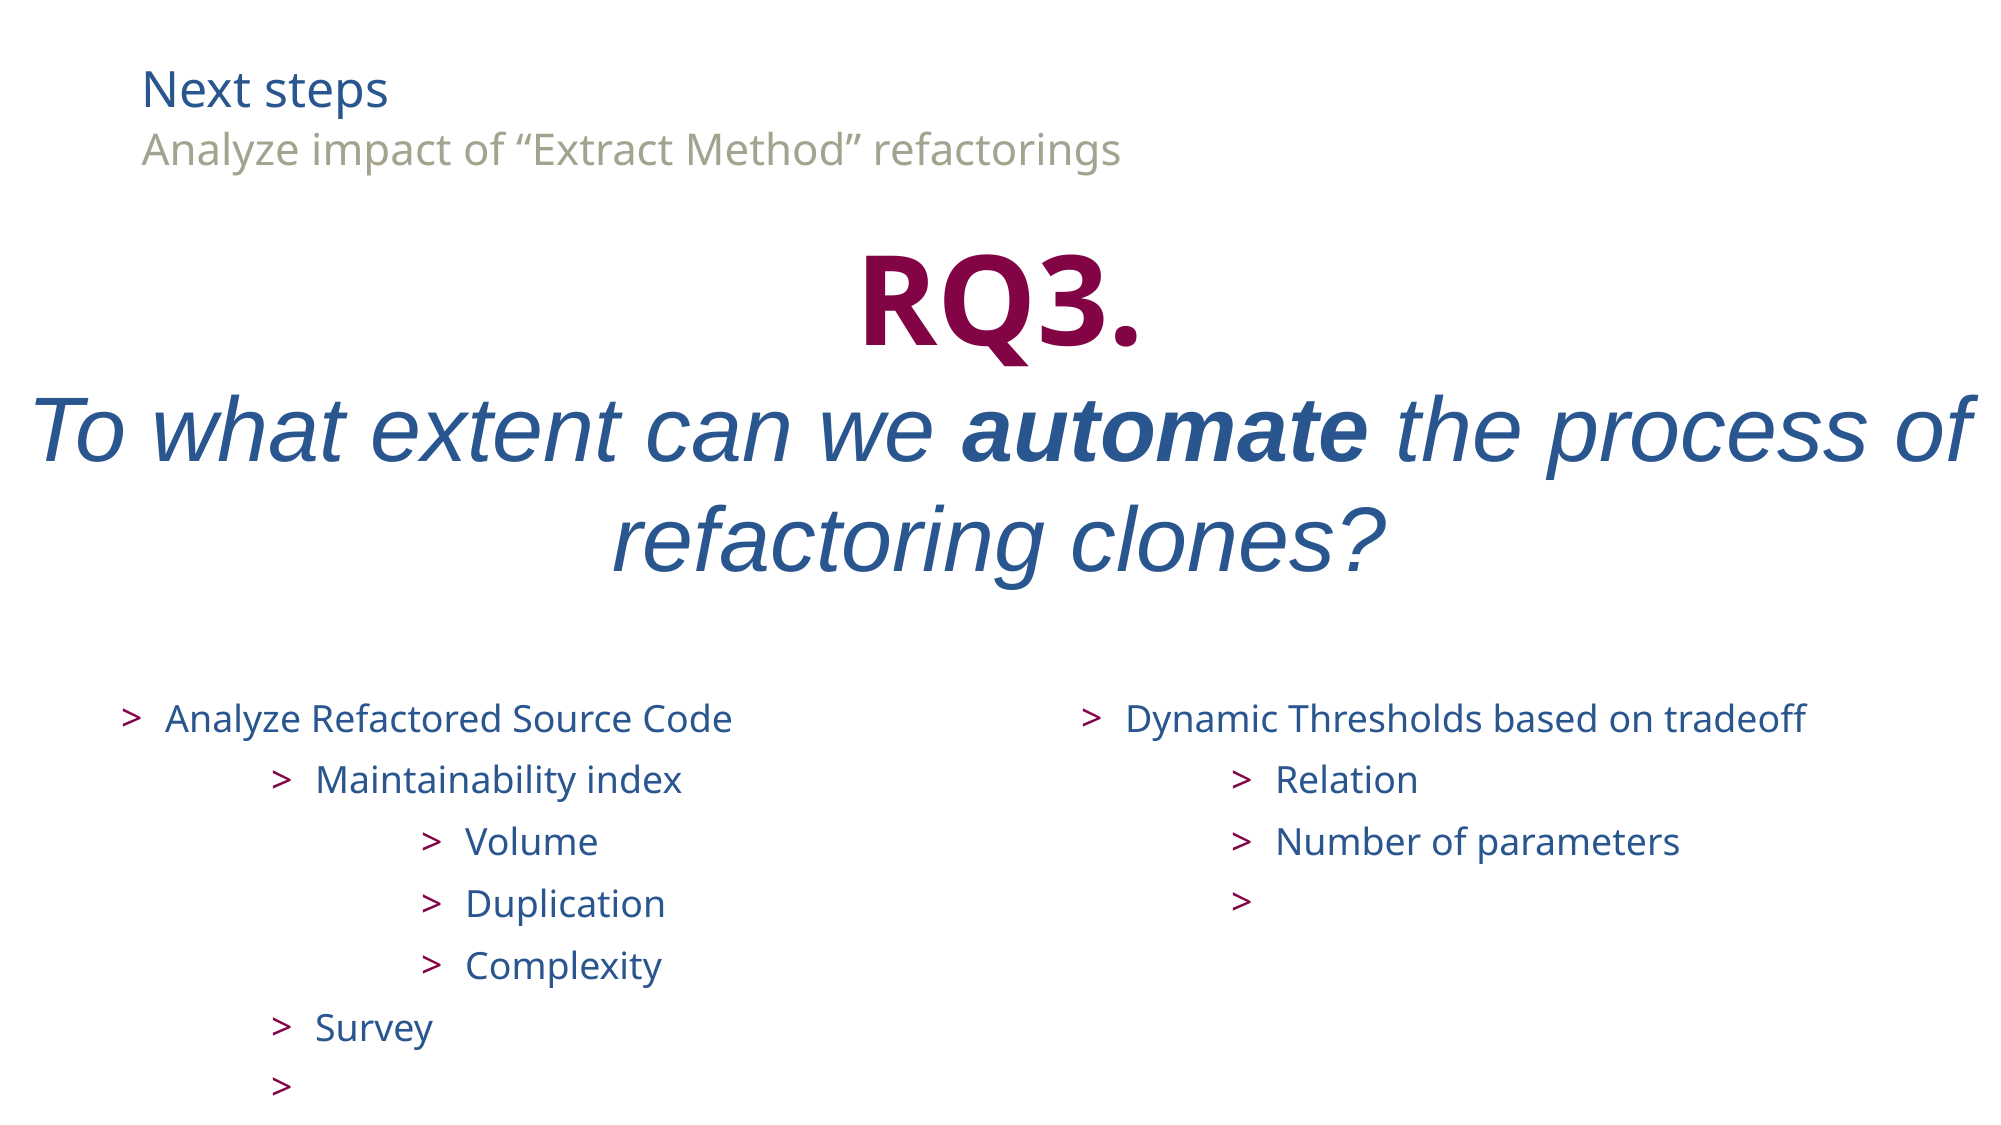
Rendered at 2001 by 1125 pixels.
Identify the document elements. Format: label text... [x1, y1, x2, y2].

text_box Dynamic Thresholds based on tradeoff Relation Number of parameters [1081, 690, 2000, 1036]
text_box Analyze impact of “Extract Method” refactorings [142, 124, 1842, 189]
text_box Next steps [142, 59, 1842, 124]
text_box RQ3. To what extent can we automate the process of refactoring clones? [0, 213, 2000, 597]
text_box Analyze Refactored Source Code Maintainability index Volume Duplication Complexity Survey [121, 690, 975, 1036]
